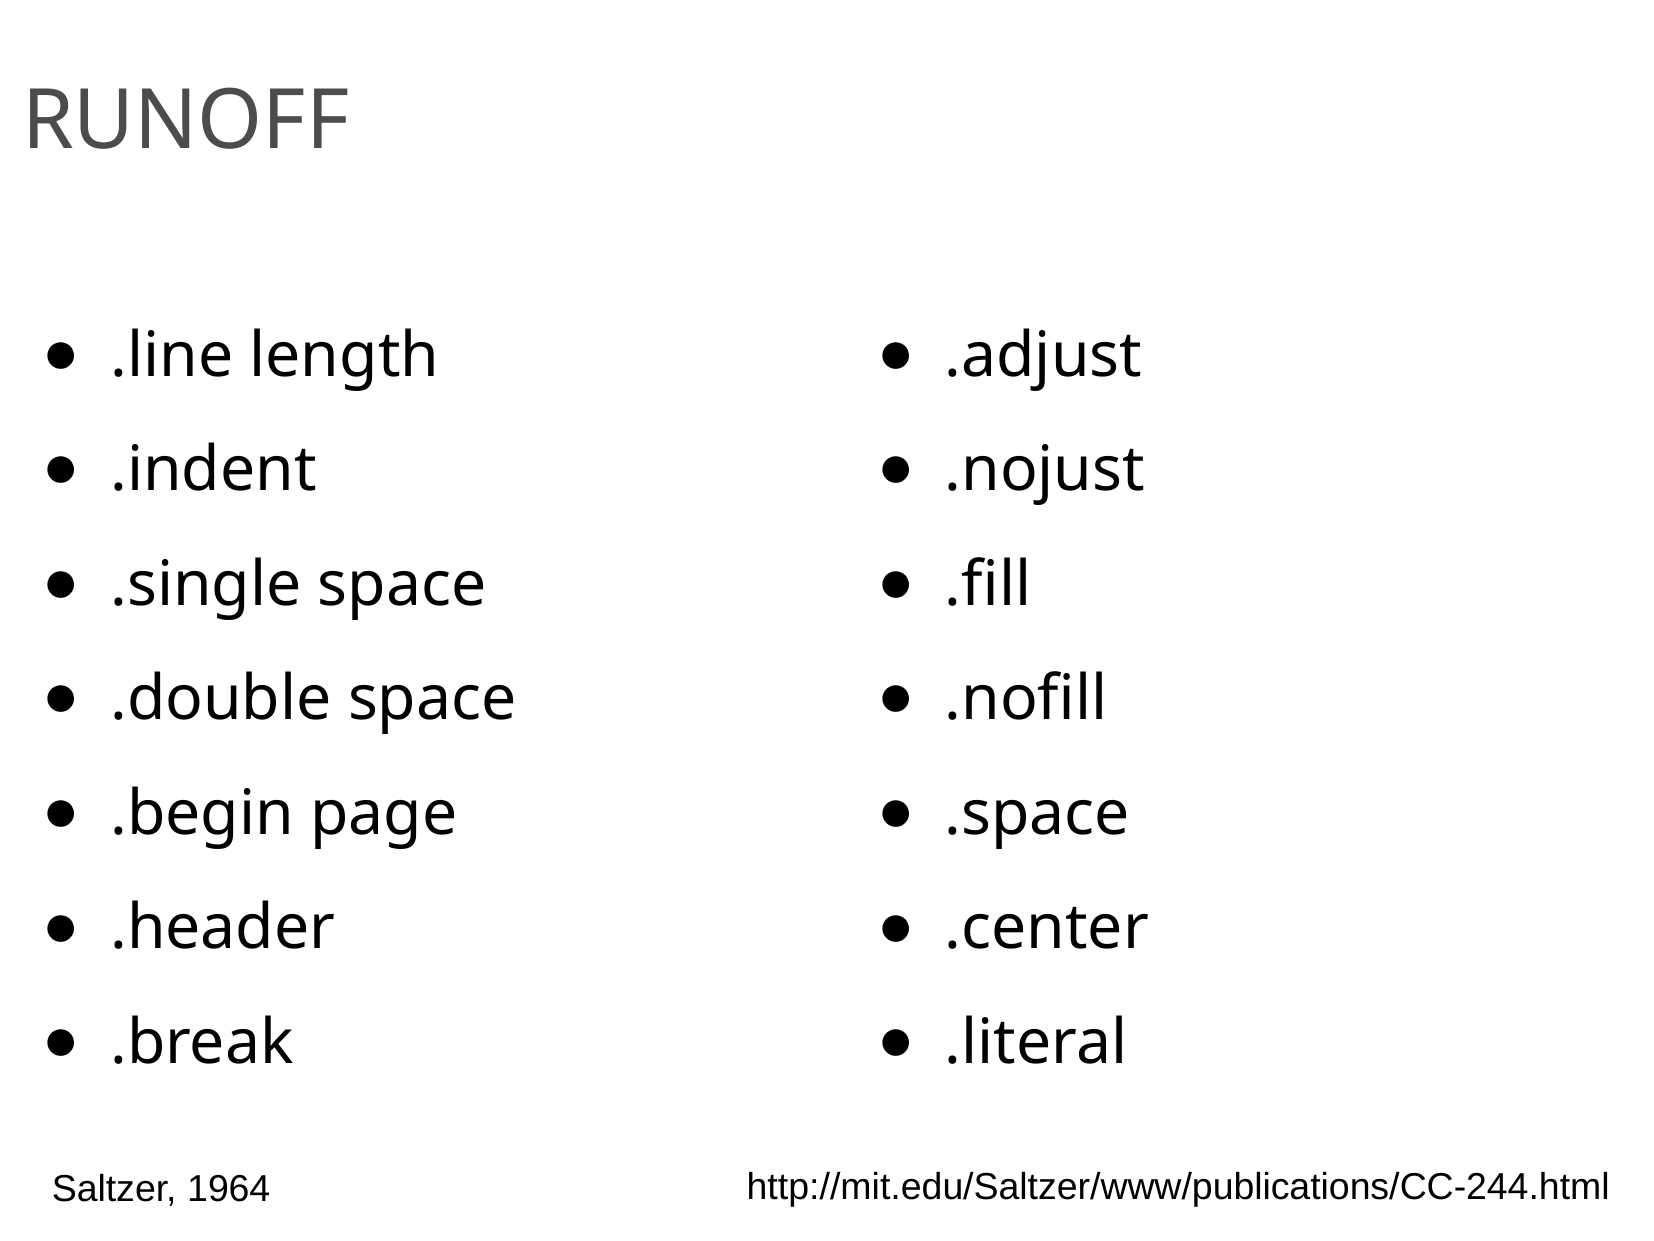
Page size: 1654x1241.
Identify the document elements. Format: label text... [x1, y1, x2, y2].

text_box http://mit.edu/Saltzer/www/publications/CC-244.html [731, 1158, 1626, 1215]
list .adjust .nojust .fill .nofill .space .center .literal [858, 233, 1654, 1158]
title RUNOFF [22, 19, 1654, 213]
list .line length .indent .single space .double space .begin page .header .break [25, 226, 820, 1166]
text_box Saltzer, 1964 [37, 1159, 286, 1217]
